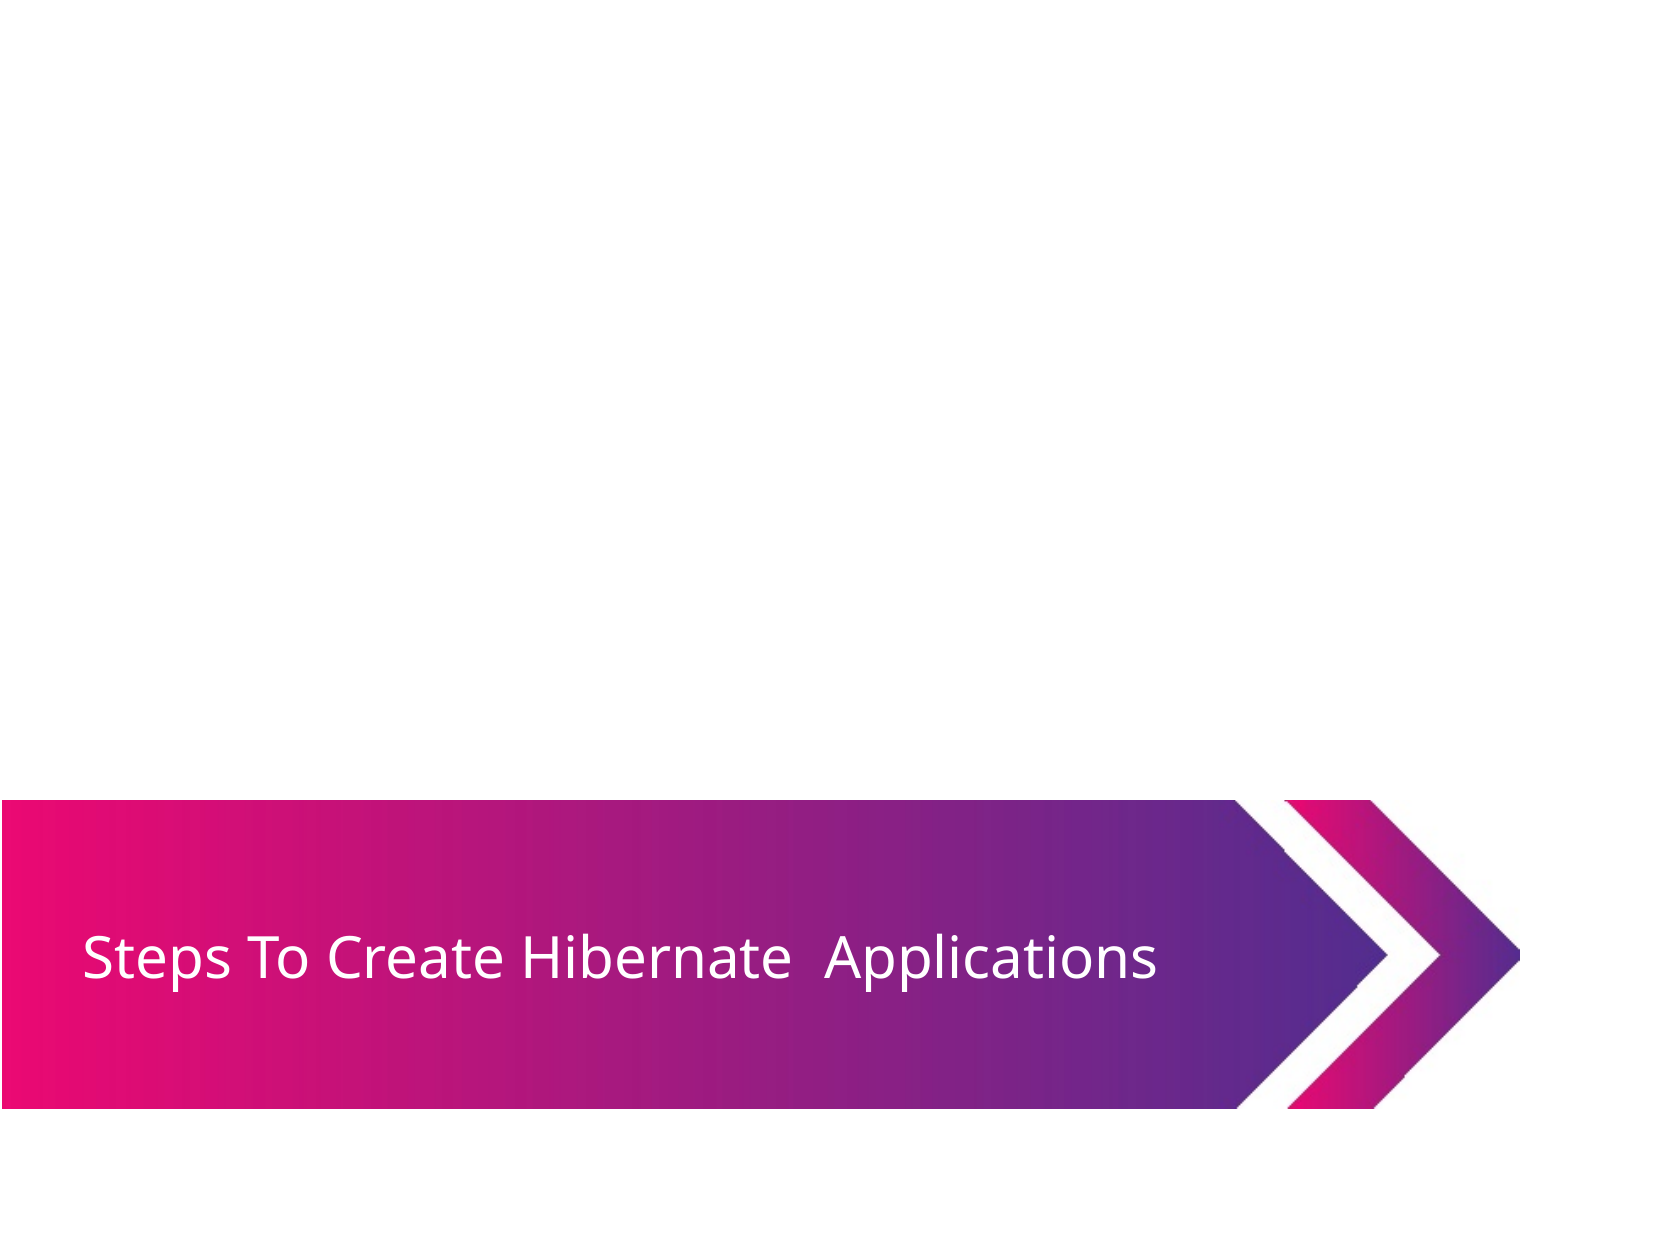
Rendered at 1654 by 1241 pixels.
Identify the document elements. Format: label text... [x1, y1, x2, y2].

title Steps To Create Hibernate Applications [82, 852, 1396, 1060]
picture [2, 800, 1520, 1109]
